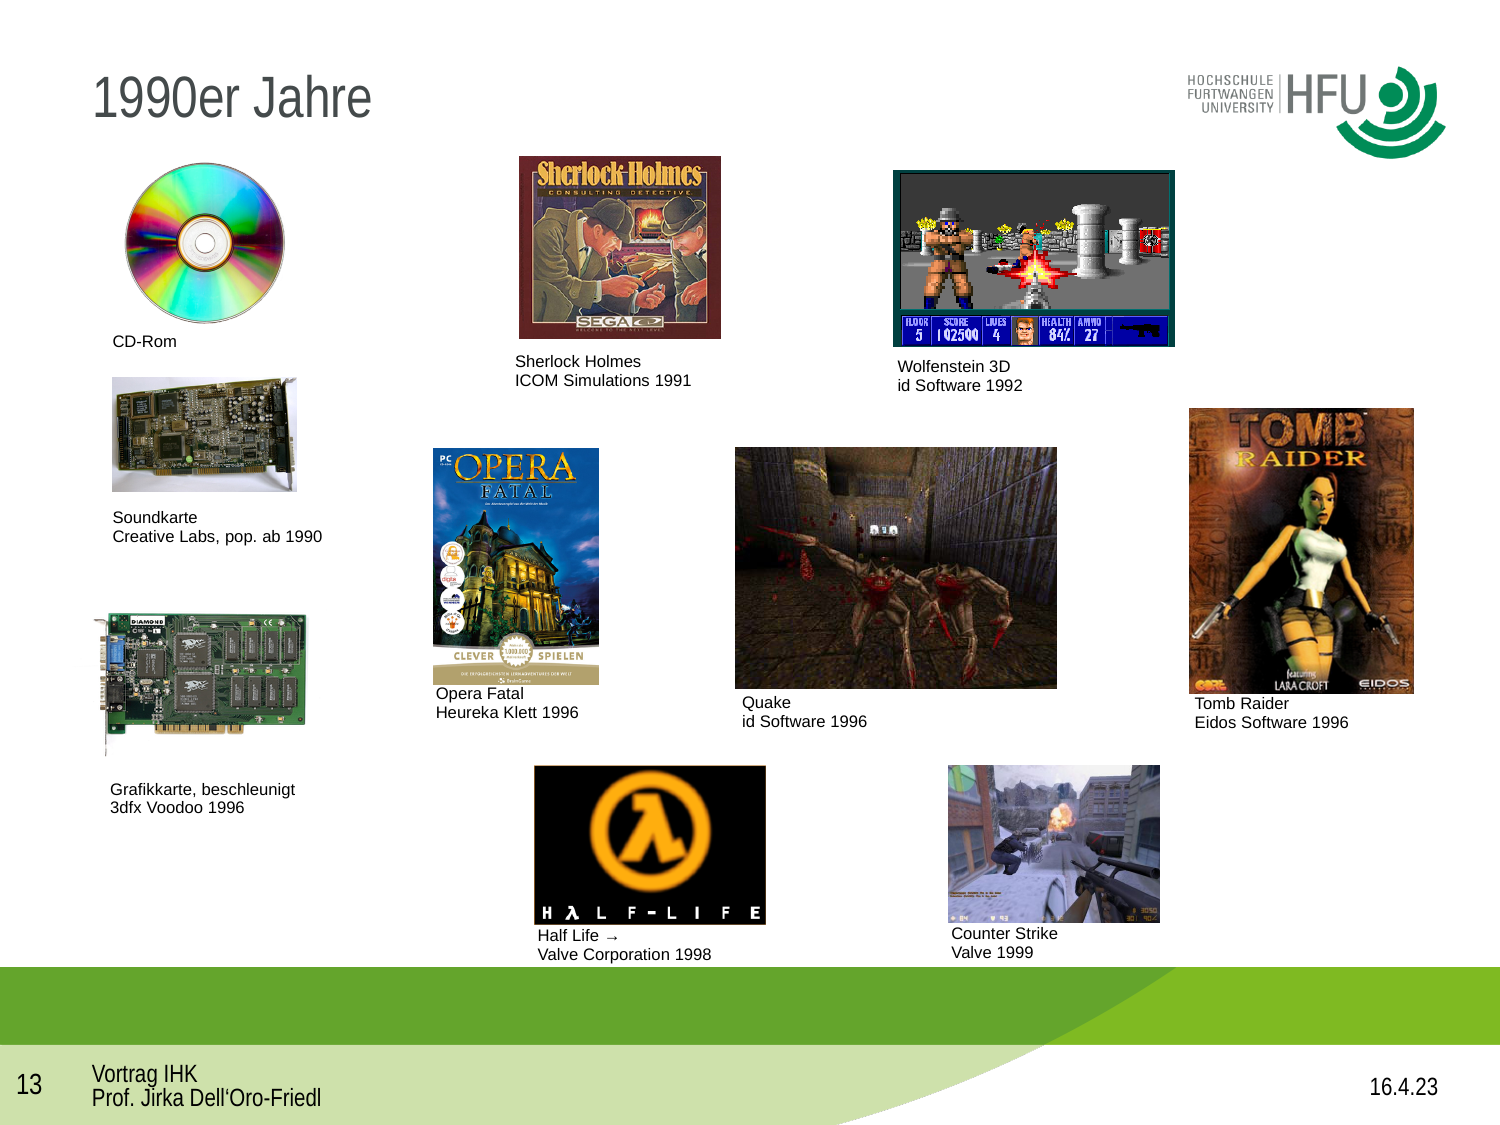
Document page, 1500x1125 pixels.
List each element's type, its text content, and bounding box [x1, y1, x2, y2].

picture [948, 765, 1160, 917]
picture [112, 378, 297, 492]
picture [735, 447, 1057, 689]
text_box Sherlock Holmes ICOM Simulations 1991 [500, 344, 752, 398]
text_box Soundkarte Creative Labs, pop. ab 1990 [97, 500, 350, 554]
text_box Opera Fatal Heureka Klett 1996 [421, 677, 673, 730]
text_box CD-Rom [97, 324, 350, 378]
text_box Wolfenstein 3D id Software 1992 [882, 349, 1135, 402]
picture [534, 765, 766, 919]
text_box Quake id Software 1996 [727, 685, 979, 739]
text_box Counter Strike Valve 1999 [936, 917, 1189, 970]
picture [519, 156, 721, 339]
picture [70, 591, 328, 779]
picture [122, 161, 286, 324]
text_box Tomb Raider Eidos Software 1996 [1179, 686, 1432, 740]
picture [1189, 408, 1414, 686]
text_box Half Life → Valve Corporation 1998 [522, 919, 775, 972]
picture [433, 448, 599, 677]
picture [893, 170, 1175, 347]
title 1990er Jahre [77, 64, 1353, 153]
picture [0, 967, 1500, 1125]
text_box Grafikkarte, beschleunigt 3dfx Voodoo 1996 [95, 772, 347, 825]
picture [1166, 53, 1454, 164]
